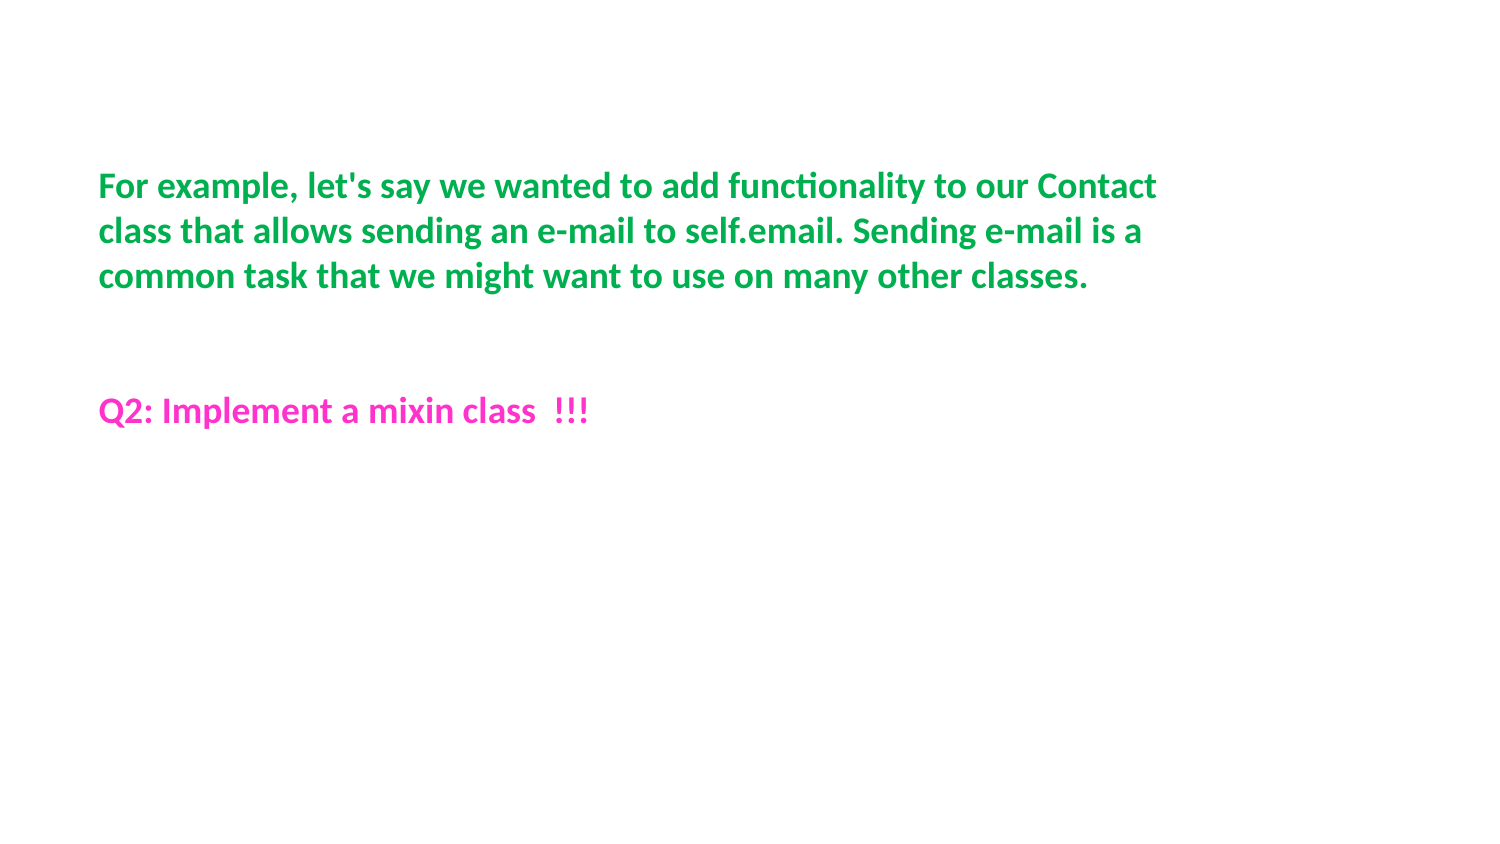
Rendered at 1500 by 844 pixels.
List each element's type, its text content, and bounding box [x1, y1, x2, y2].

text_box For example, let's say we wanted to add functionality to our Contact class that allows sending an e-mail to self.email. Sending e-mail is a common task that we might want to use on many other classes. Q2: Implement a mixin class !!! [84, 153, 1175, 438]
